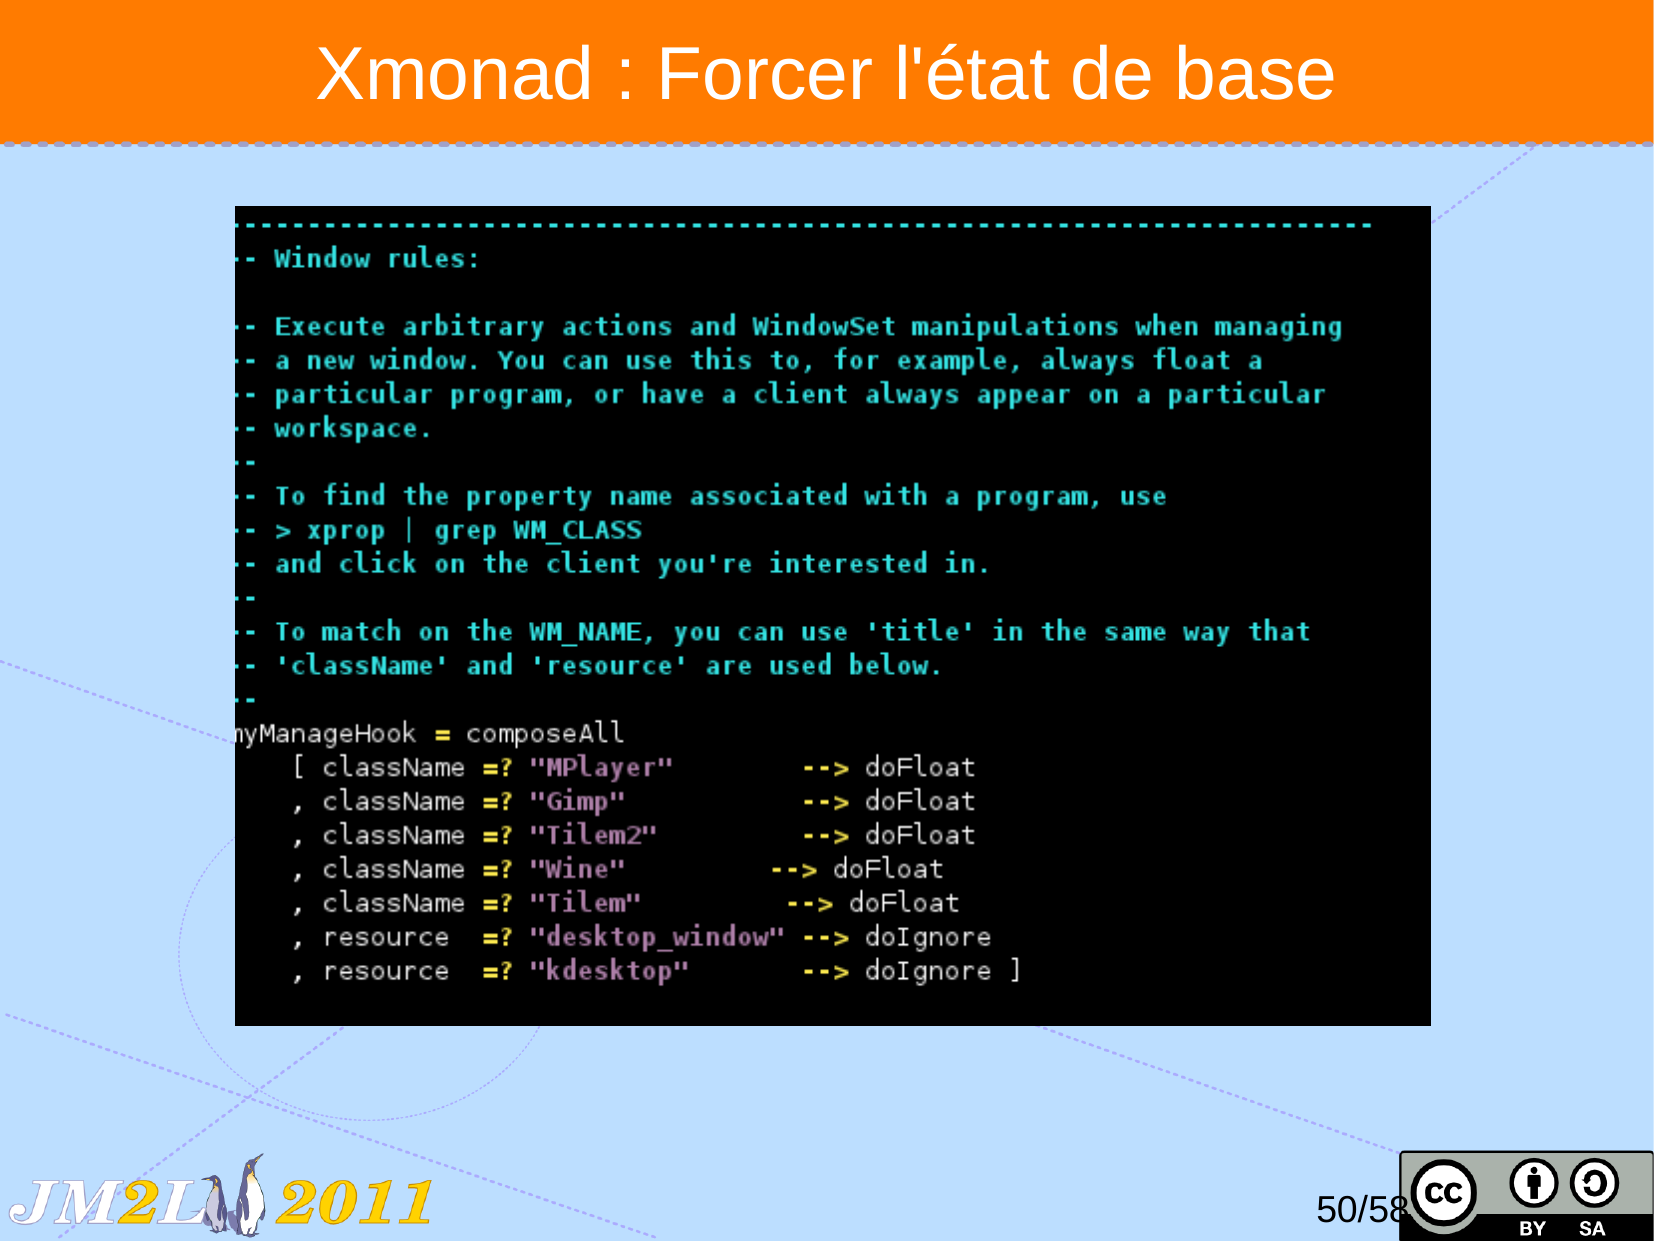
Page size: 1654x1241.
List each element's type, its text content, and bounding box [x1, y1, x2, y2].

title Xmonad : Forcer l'état de base [29, 0, 1625, 148]
picture [0, 0, 1654, 1241]
